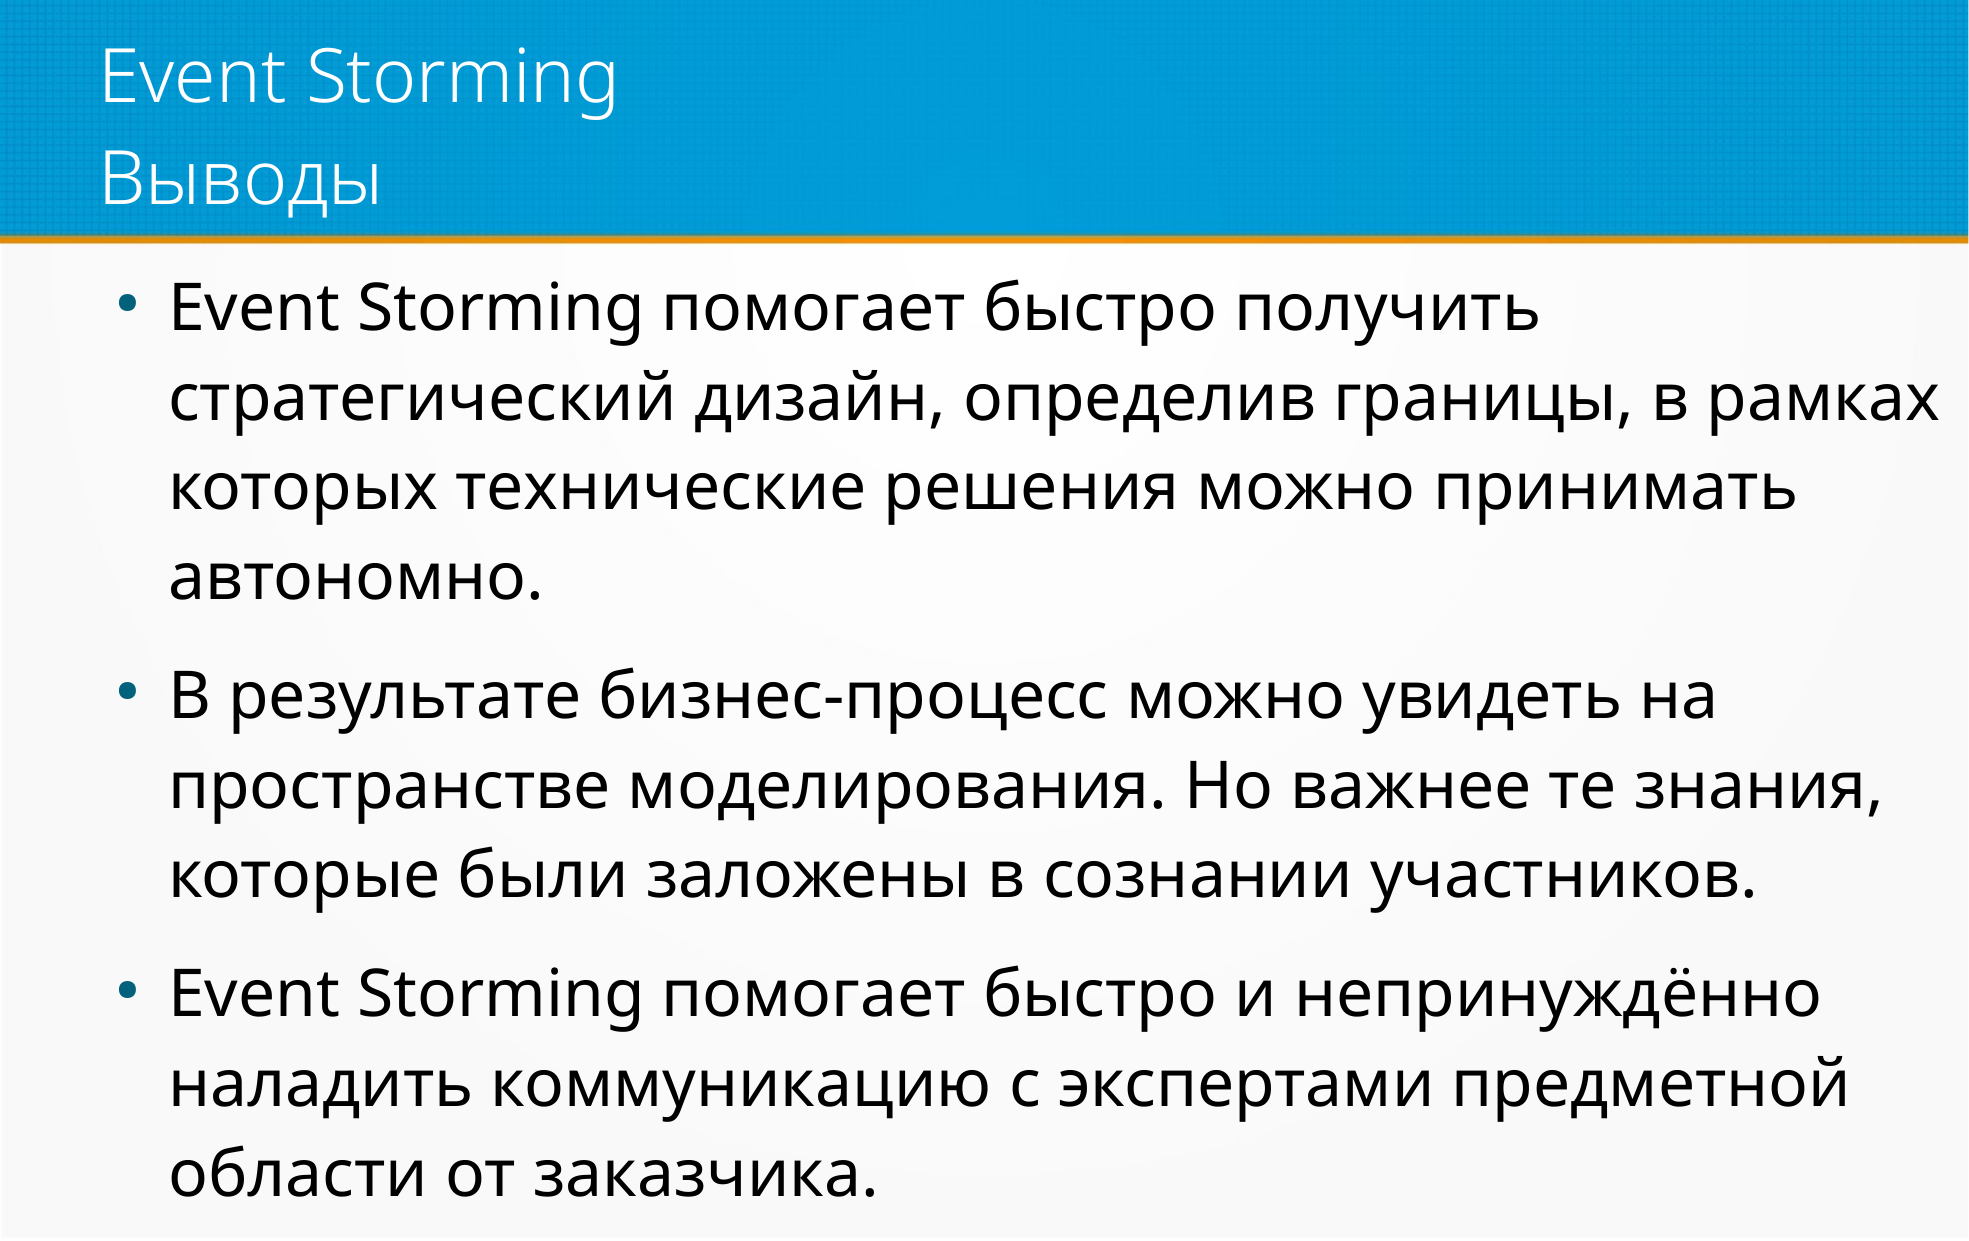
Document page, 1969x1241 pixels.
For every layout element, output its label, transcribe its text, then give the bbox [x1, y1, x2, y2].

picture [0, 233, 1969, 1241]
list Event Storming помогает быстро получить стратегический дизайн, определив границы, в рамках которых технические решения можно принимать автономно. В результате бизнес-процесс можно увидеть на пространстве моделирования. Но важнее те знания, которые были заложены в сознании участников. Event Storming помогает быстро и непринуждённо наладить коммуникацию с экспертами предметной области от заказчика. [98, 259, 1969, 1217]
title Event Storming Выводы [98, 19, 1870, 227]
